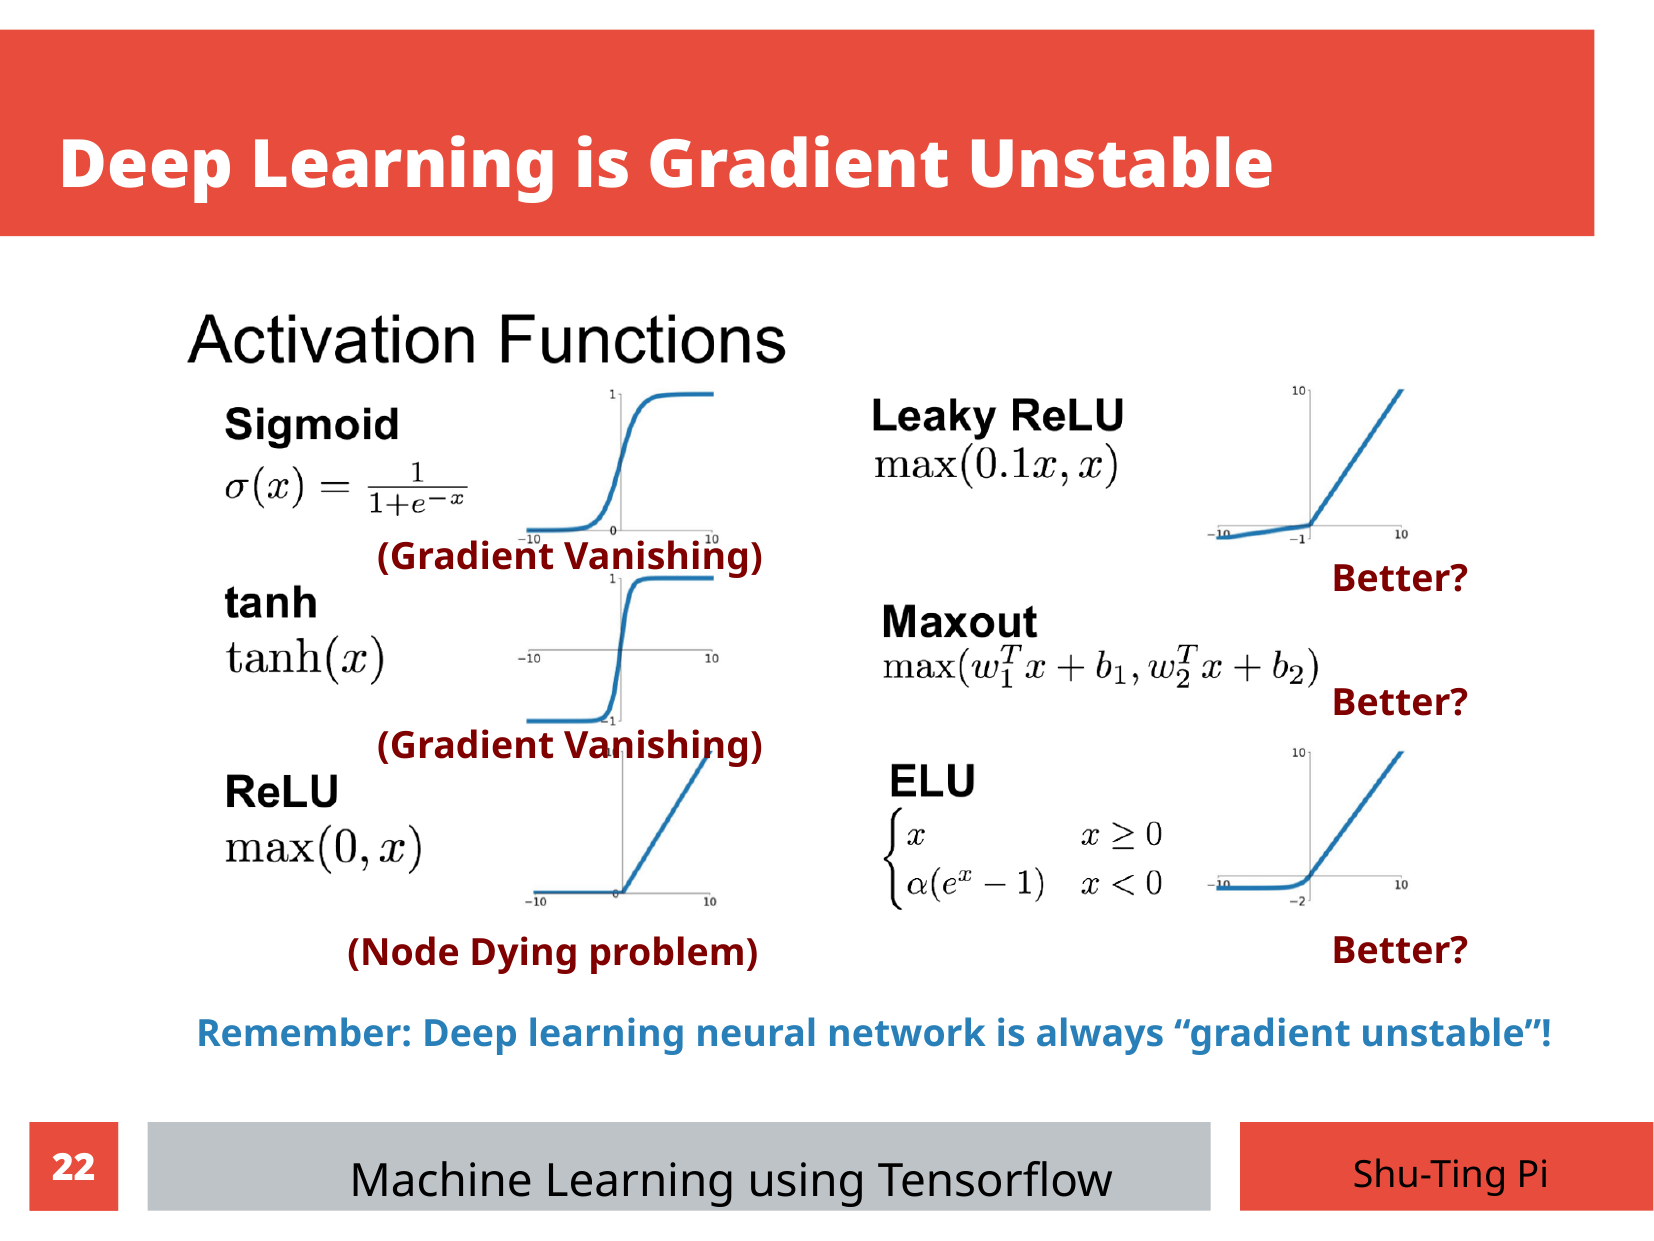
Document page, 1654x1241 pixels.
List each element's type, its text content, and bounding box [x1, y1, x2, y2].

text_box Remember: Deep learning neural network is always “gradient unstable”! [181, 998, 1418, 1062]
text_box (Gradient Vanishing) [362, 711, 734, 774]
text_box Better? [1316, 667, 1469, 731]
picture [167, 277, 1493, 944]
text_box (Gradient Vanishing) [362, 522, 734, 585]
text_box Better? [1316, 543, 1469, 607]
text_box (Node Dying problem) [332, 918, 727, 981]
text_box Better? [1316, 916, 1469, 979]
title Deep Learning is Gradient Unstable [59, 59, 1595, 207]
text_box Shu-Ting Pi [1338, 1140, 1573, 1203]
text_box Machine Learning using Tensorflow [334, 1139, 1220, 1241]
